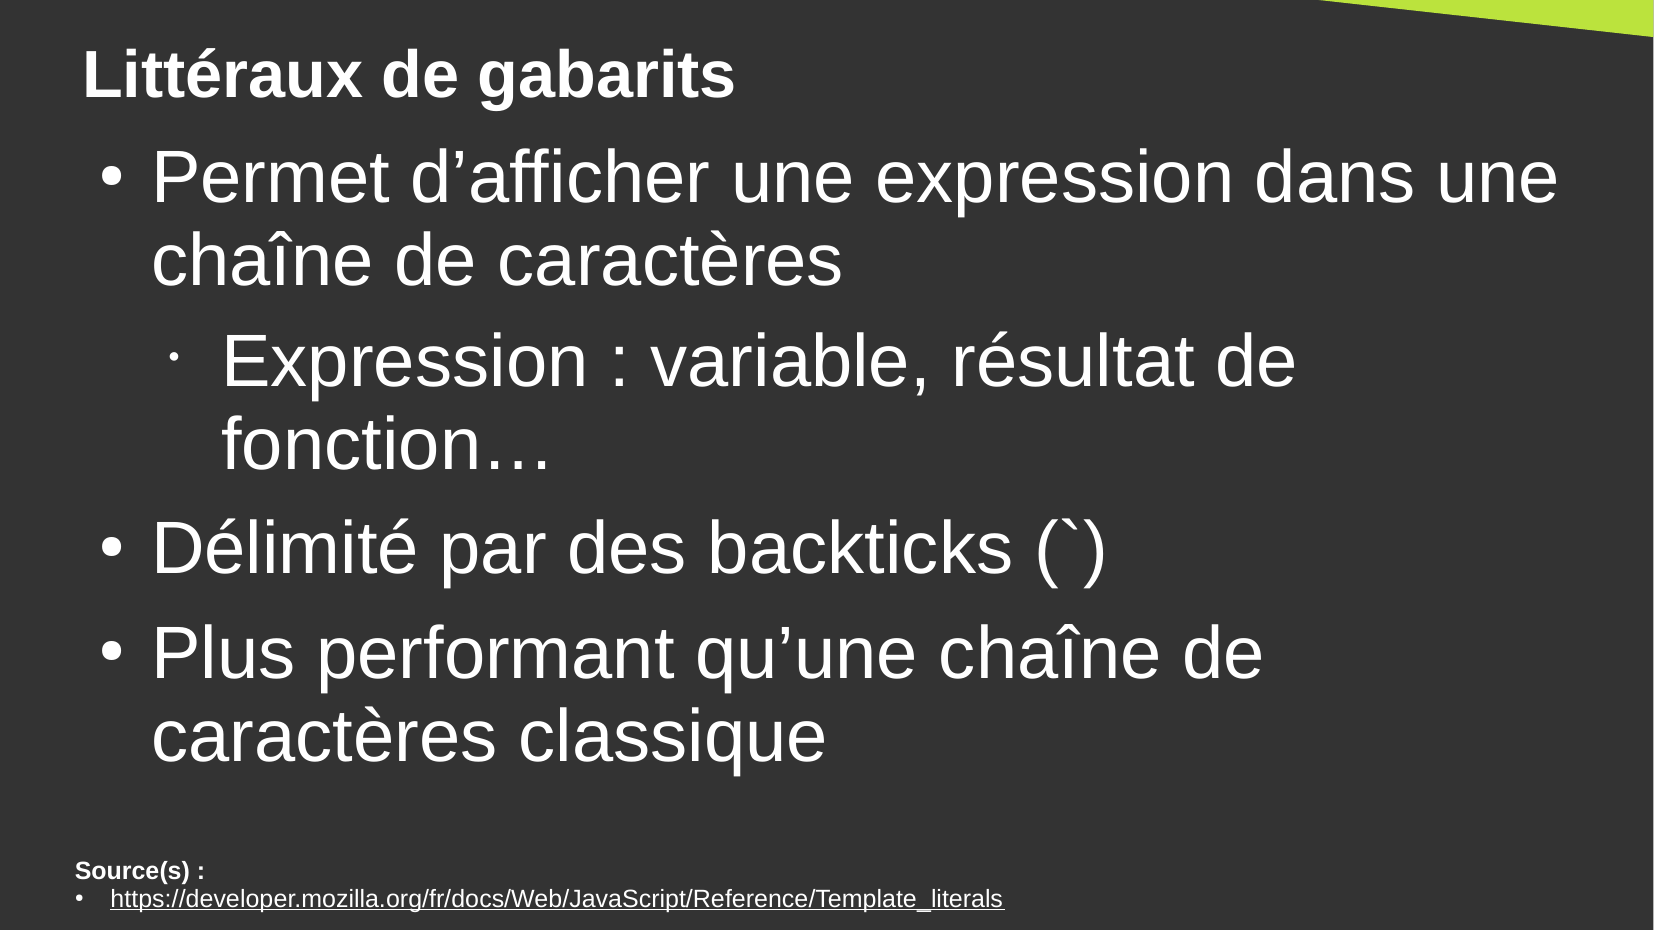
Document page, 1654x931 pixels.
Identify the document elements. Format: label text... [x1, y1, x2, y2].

text_box [1318, 0, 1654, 38]
list Permet d’afficher une expression dans une chaîne de caractères Expression : variable, résultat de fonction… Délimité par des backticks (`) Plus performant qu’une chaîne de caractères classique [80, 135, 1595, 780]
text_box Source(s) : https://developer.mozilla.org/fr/docs/Web/JavaScript/Reference/Template_literals [60, 820, 1583, 920]
title Littéraux de gabarits [82, 37, 1571, 114]
